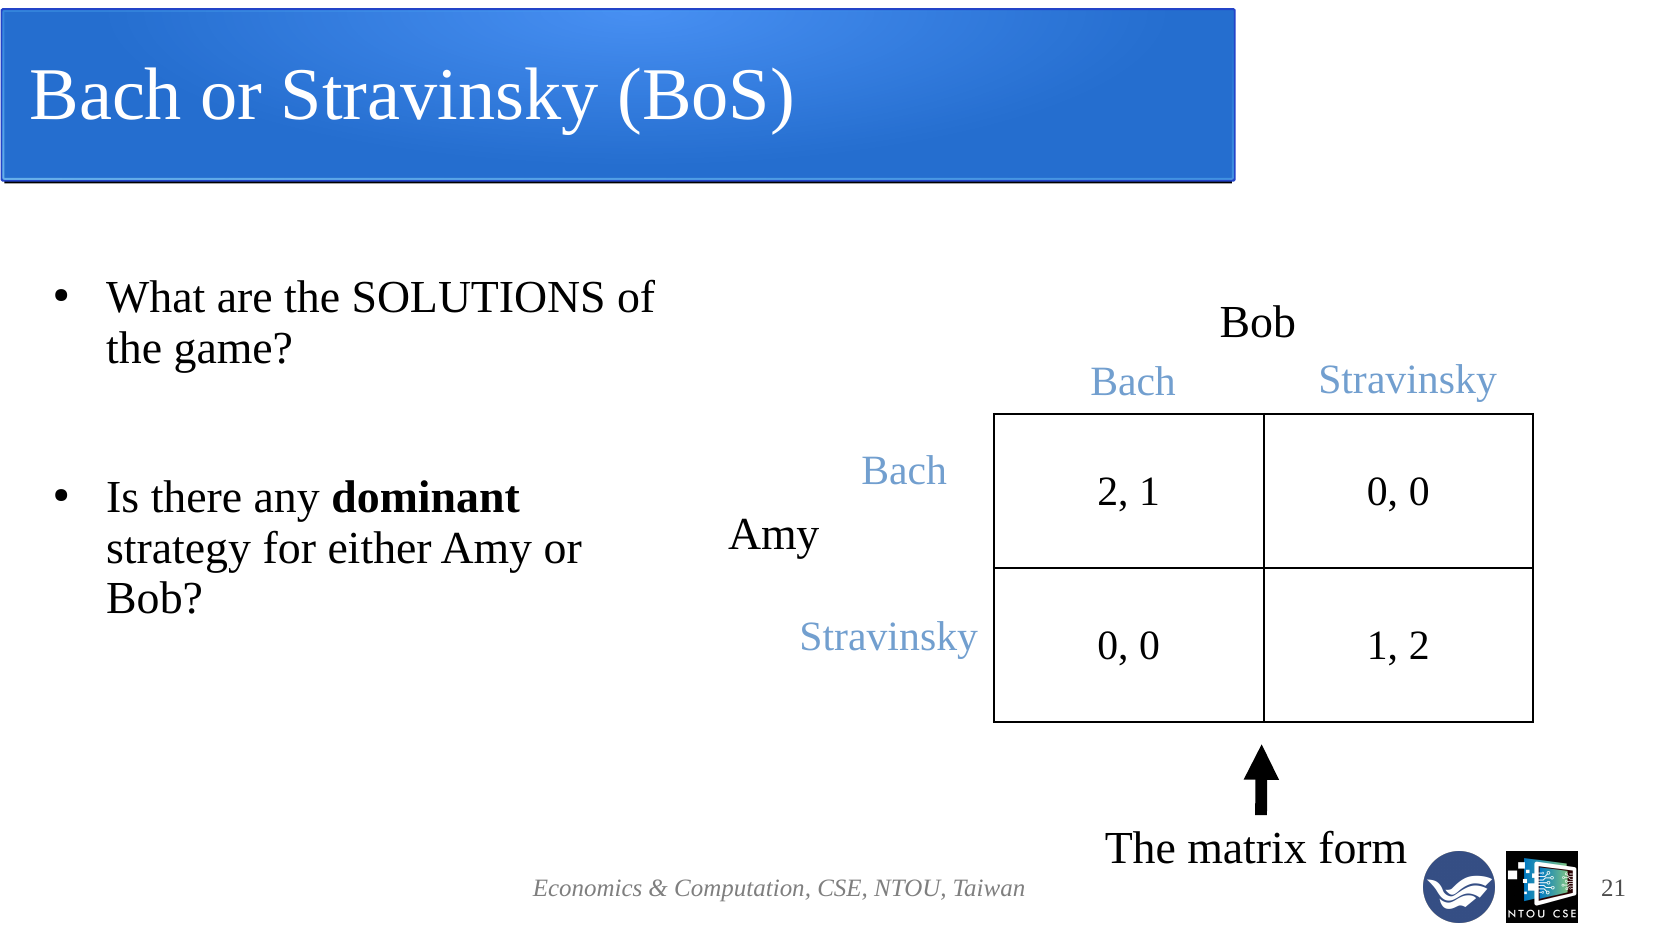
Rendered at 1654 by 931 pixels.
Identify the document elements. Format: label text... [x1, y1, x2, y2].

table_cell 0, 0 [995, 569, 1263, 721]
title Bach or Stravinsky (BoS) [29, 17, 1138, 172]
list What are the SOLUTIONS of the game? Is there any dominant strategy for either Amy or Bob? [35, 271, 673, 857]
table_header 2, 1 [995, 415, 1263, 567]
text_box The matrix form [1089, 815, 1461, 881]
text_box Stravinsky [1303, 348, 1513, 414]
text_box Amy [700, 501, 848, 568]
table_header 0, 0 [1265, 415, 1532, 567]
table_cell 1, 2 [1265, 569, 1532, 721]
picture [1506, 851, 1578, 923]
text_box Bob [1144, 288, 1371, 355]
text_box Stravinsky [784, 605, 994, 671]
text_box Bach [815, 440, 994, 506]
picture [1423, 851, 1495, 923]
text_box Bach [1044, 350, 1223, 417]
